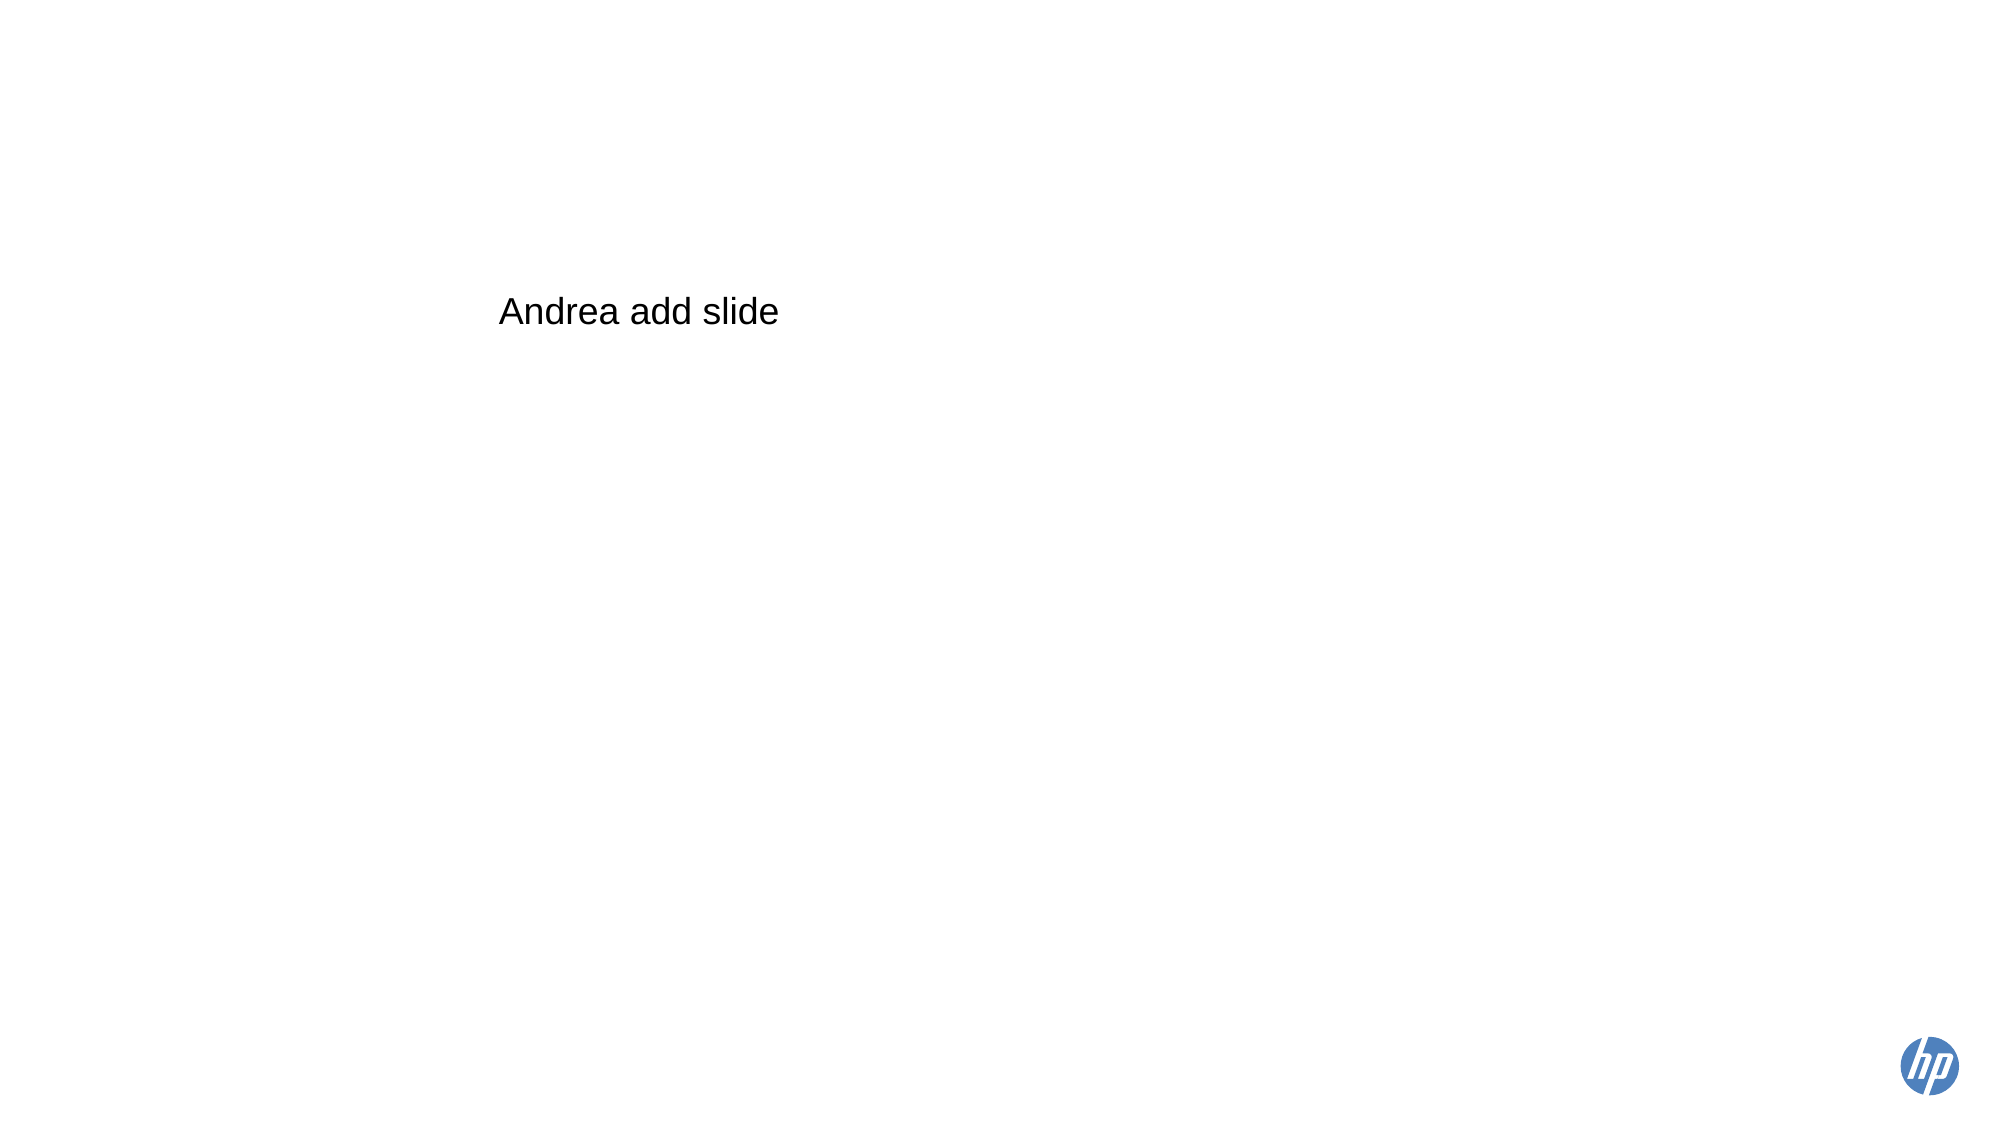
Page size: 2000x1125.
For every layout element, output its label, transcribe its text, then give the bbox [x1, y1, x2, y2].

text_box Andrea add slide [484, 283, 1063, 383]
